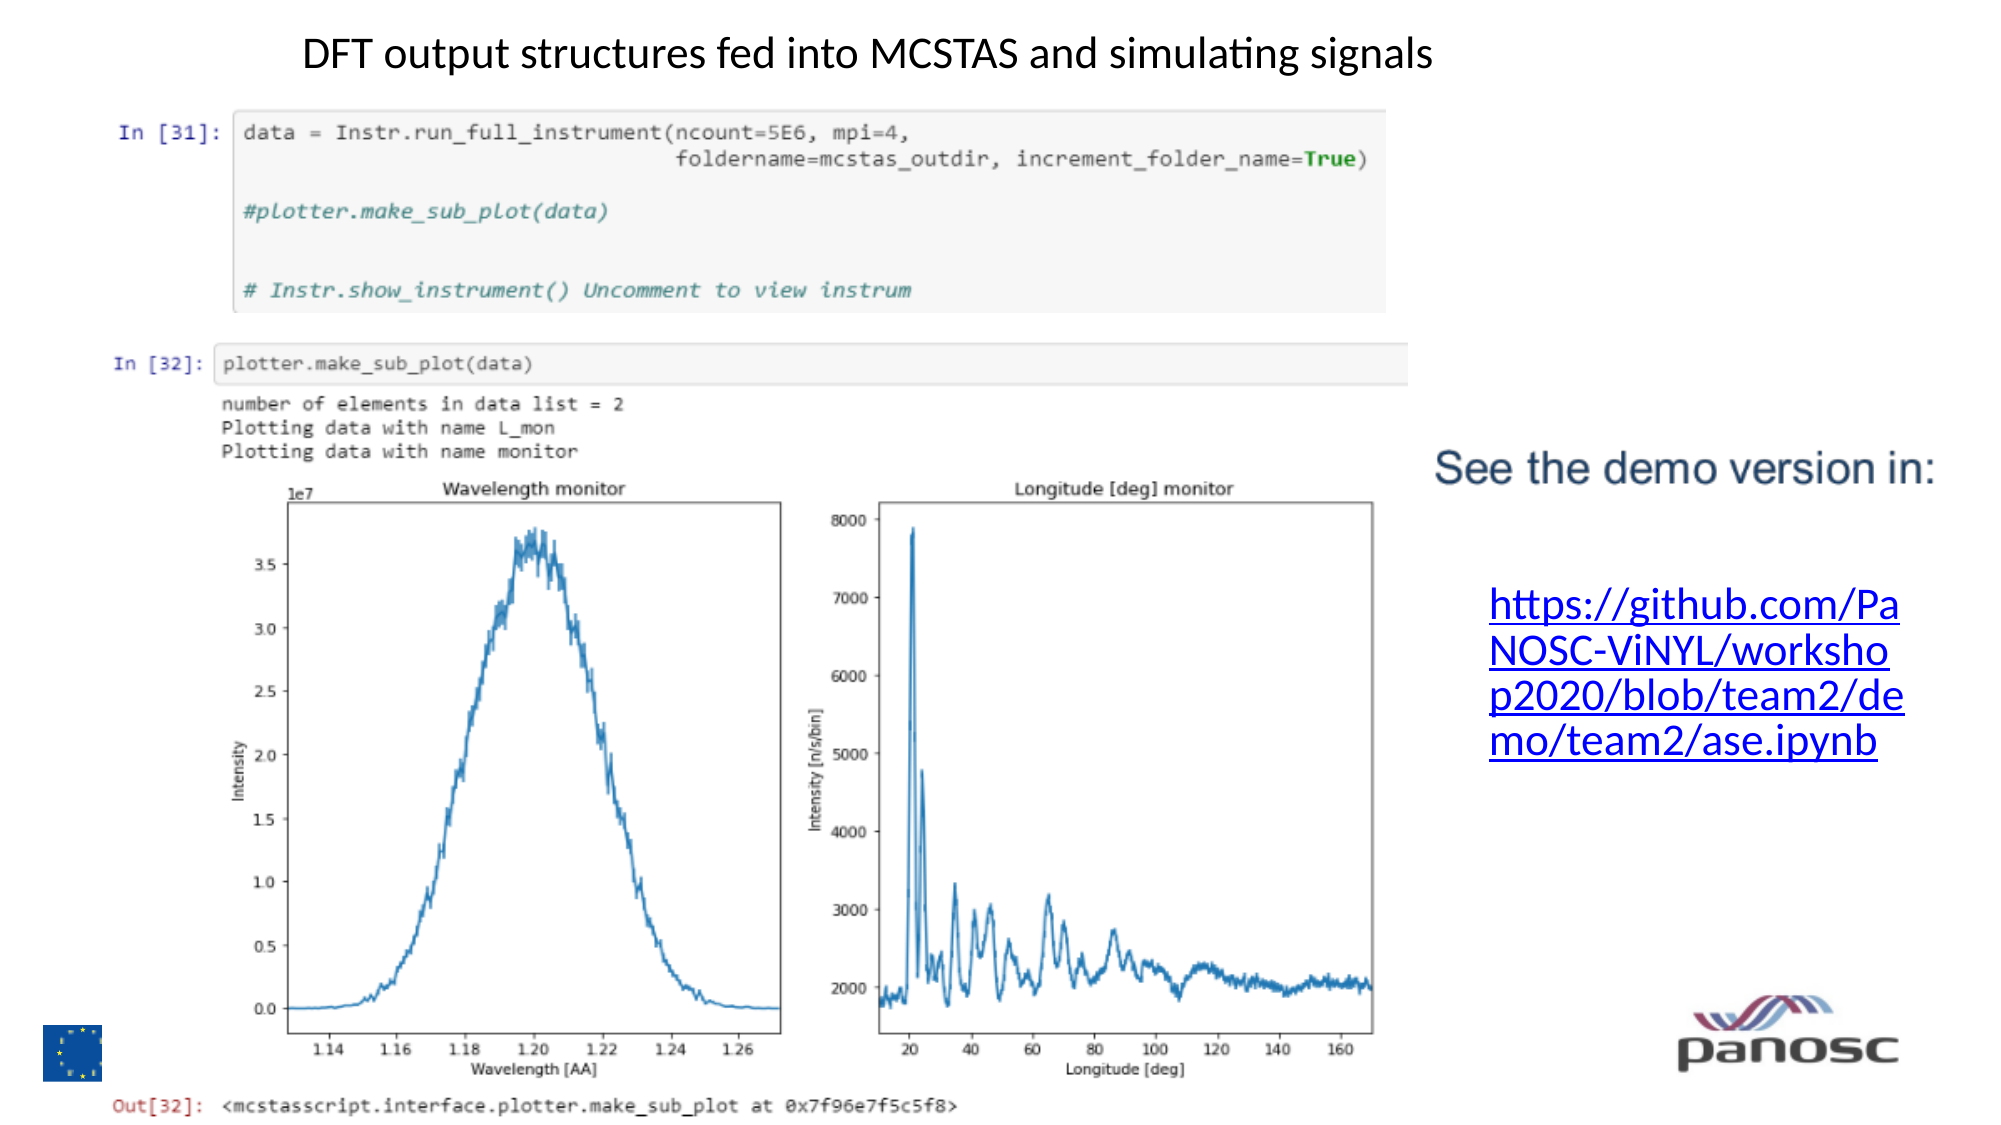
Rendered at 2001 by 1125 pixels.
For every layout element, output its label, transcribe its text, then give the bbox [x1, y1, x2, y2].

text_box DFT output structures fed into MCSTAS and simulating signals [287, 15, 1724, 86]
text_box https://github.com/PaNOSC-ViNYL/workshop2020/blob/team2/demo/team2/ase.ipynb [1474, 523, 1926, 637]
picture [1, 338, 1999, 1125]
picture [102, 101, 1386, 313]
